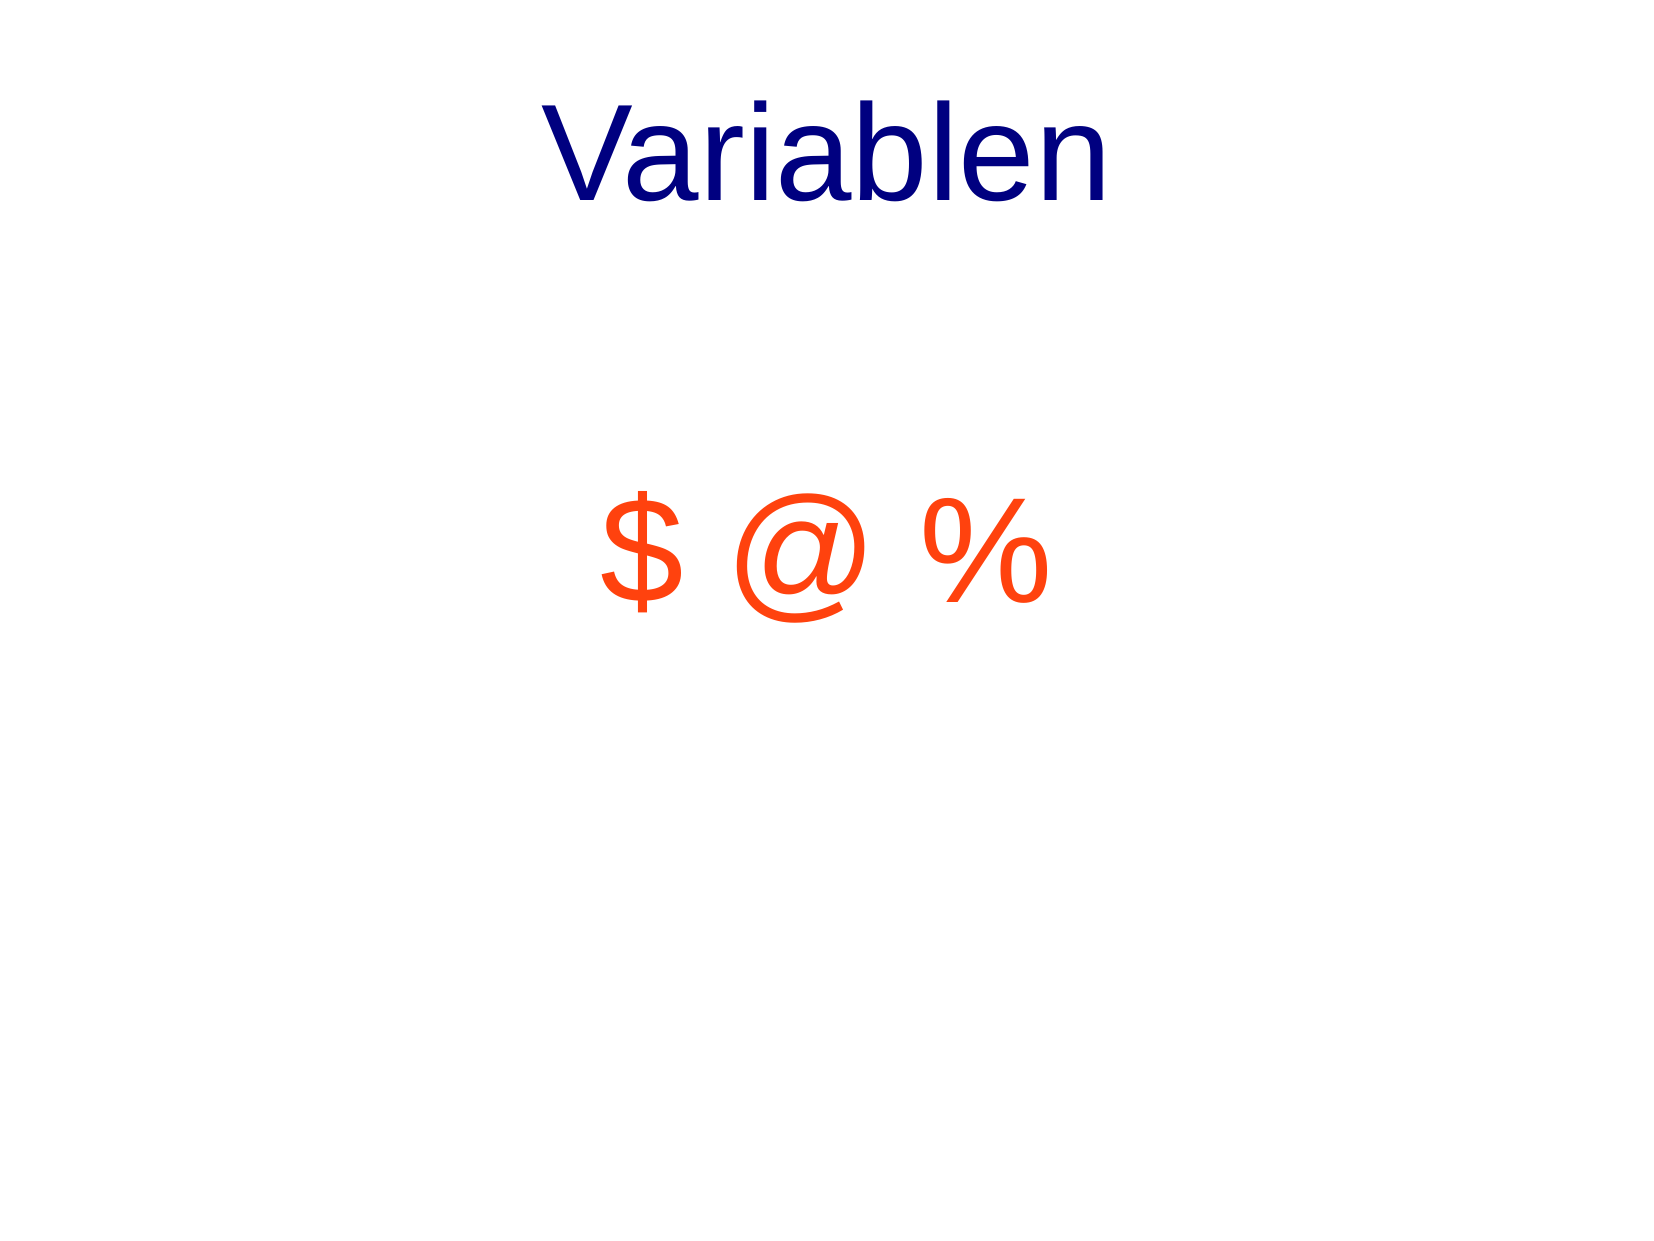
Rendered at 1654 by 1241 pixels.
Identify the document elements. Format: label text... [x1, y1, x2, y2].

title Variablen [82, 49, 1571, 241]
subtitle $ @ % [82, 241, 1571, 1158]
